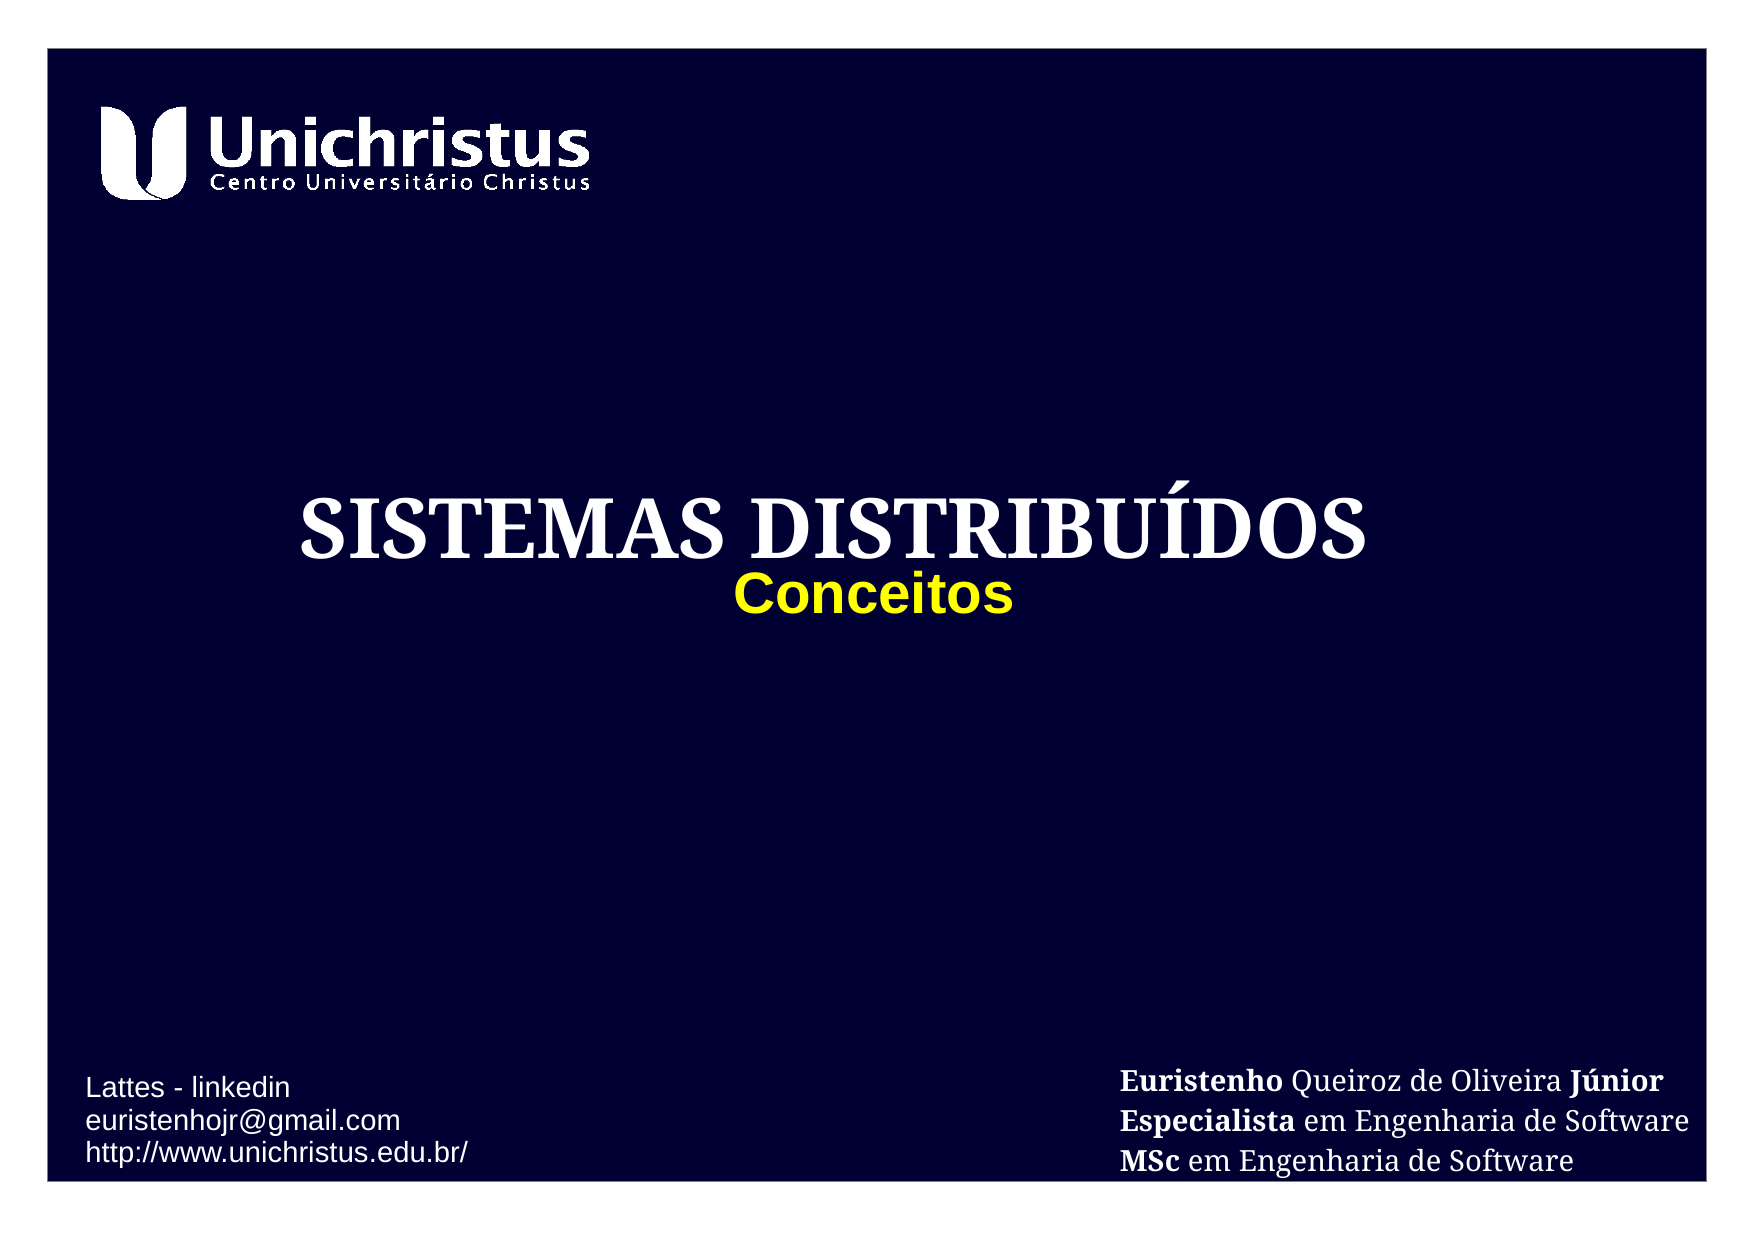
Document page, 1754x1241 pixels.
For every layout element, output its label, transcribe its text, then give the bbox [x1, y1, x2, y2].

text_box SISTEMAS DISTRIBUÍDOS [284, 462, 1483, 572]
text_box Conceitos [718, 553, 1036, 634]
picture [94, 101, 597, 203]
text_box Lattes - linkedin euristenhojr@gmail.com http://www.unichristus.edu.br/ [70, 1063, 585, 1177]
text_box [47, 48, 1707, 1182]
text_box Euristenho Queiroz de Oliveira Júnior Especialista em Engenharia de Software MSc em Engenharia de Software [1105, 1052, 1678, 1168]
